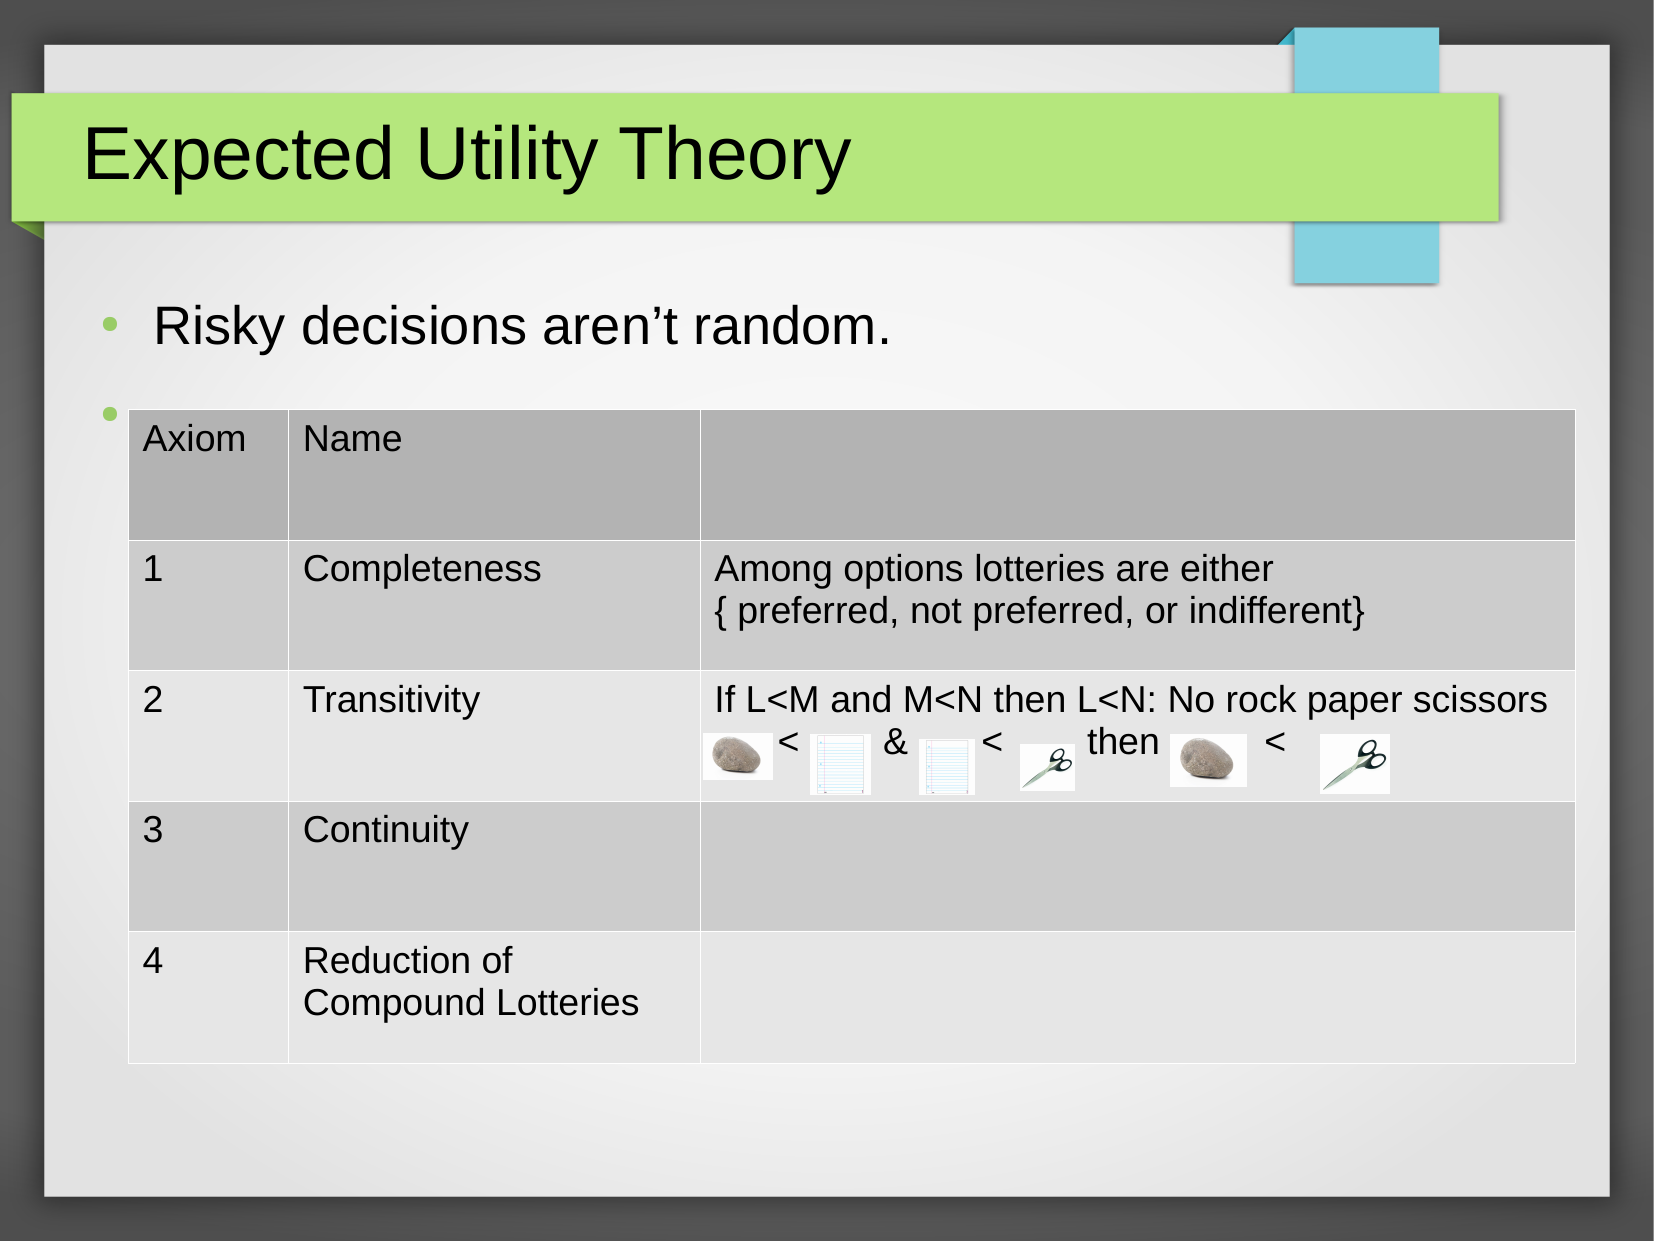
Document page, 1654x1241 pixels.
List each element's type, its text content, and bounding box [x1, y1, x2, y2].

table_header [701, 410, 1575, 540]
table_cell Reduction of Compound Lotteries [289, 932, 700, 1063]
table_cell Transitivity [289, 671, 700, 801]
picture [0, 0, 1654, 1241]
table_header Axiom [129, 410, 288, 540]
title Expected Utility Theory [82, 94, 1264, 213]
table_header Name [289, 410, 700, 540]
table_cell [701, 802, 1575, 931]
list Risky decisions aren’t random. [82, 295, 1571, 1015]
table_cell Continuity [289, 802, 700, 931]
table_cell Among options lotteries are either { preferred, not preferred, or indifferent} [701, 541, 1575, 670]
table_cell Completeness [289, 541, 700, 670]
table_cell 2 [129, 671, 288, 801]
table_cell 4 [129, 932, 288, 1063]
table_cell If L<M and M<N then L<N: No rock paper scissors < & < then < [701, 671, 1575, 801]
table_cell [701, 932, 1575, 1063]
table_cell 1 [129, 541, 288, 670]
table_cell 3 [129, 802, 288, 931]
